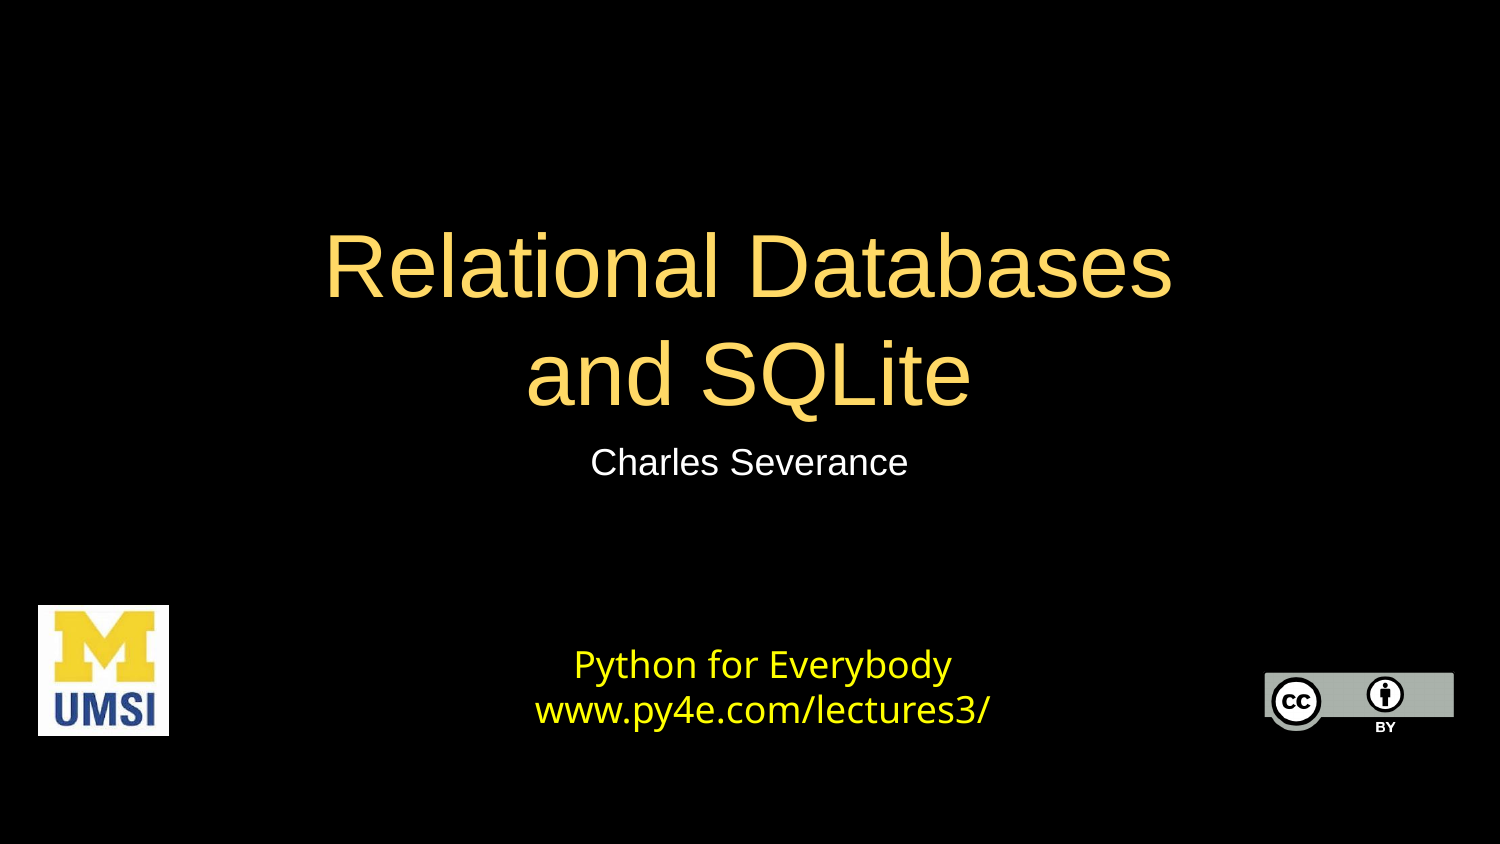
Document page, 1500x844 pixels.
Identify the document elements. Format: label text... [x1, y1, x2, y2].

picture [38, 605, 169, 737]
title Relational Databases and SQLite [106, 116, 1393, 427]
text_box Python for Everybody www.py4e.com/lectures3/ [277, 636, 1249, 735]
list Charles Severance [106, 434, 1393, 532]
picture [1263, 671, 1455, 737]
